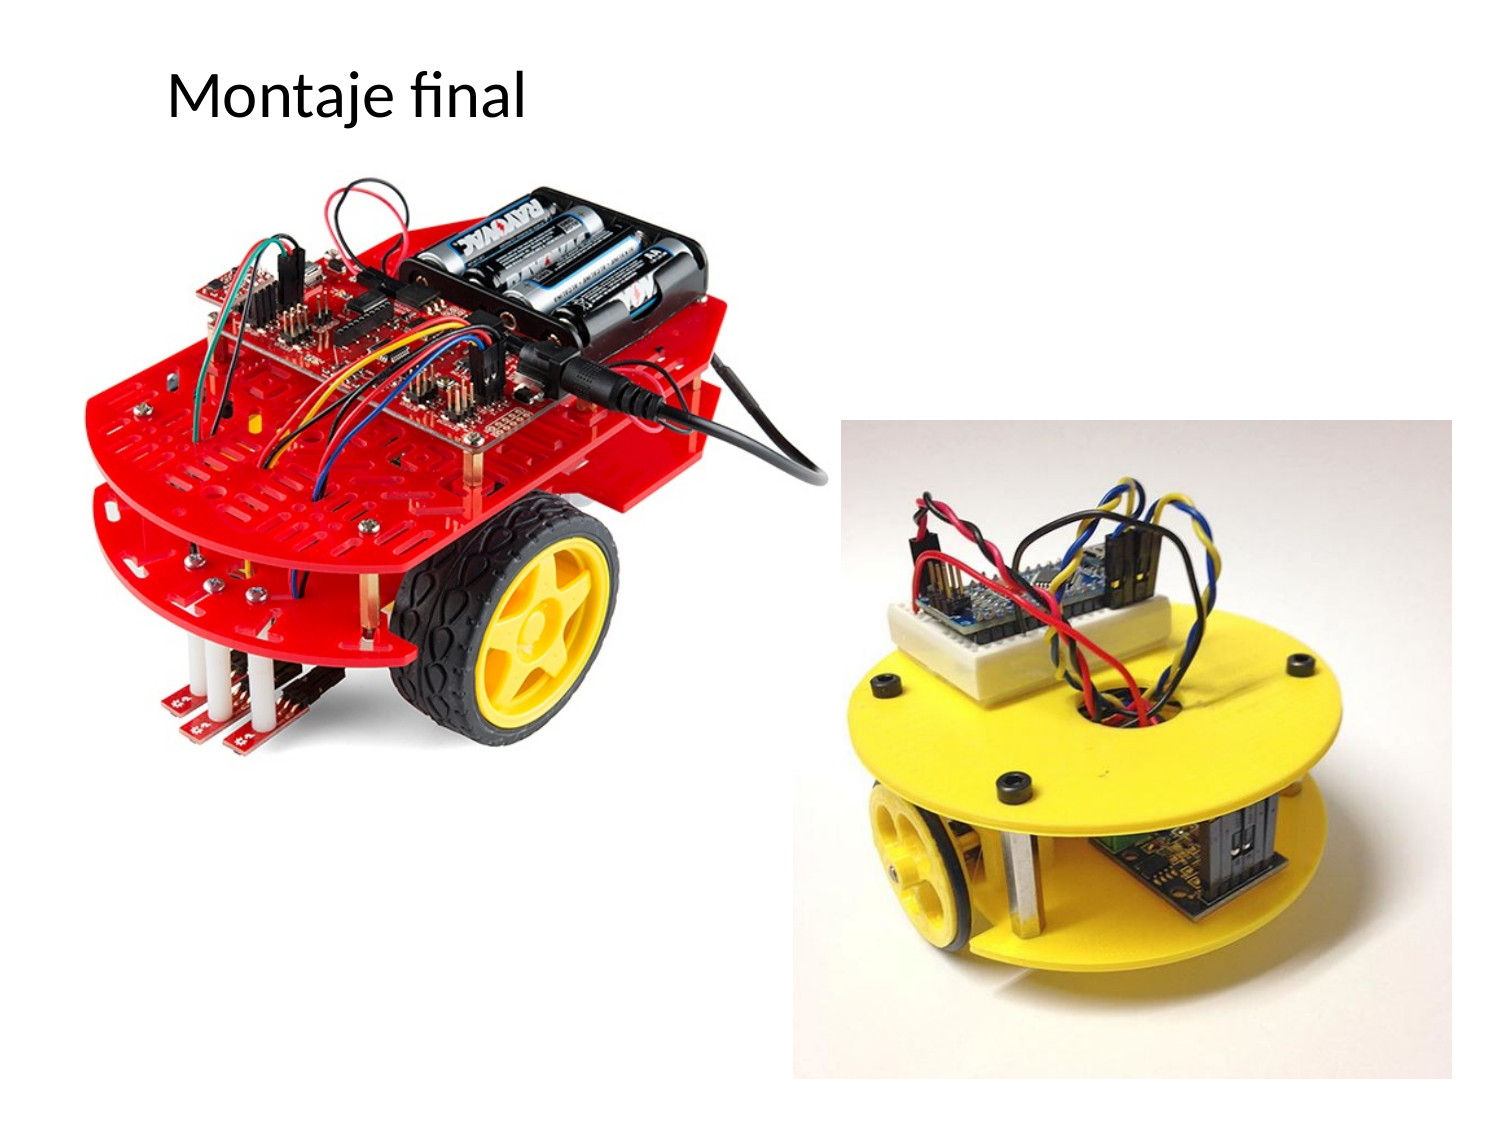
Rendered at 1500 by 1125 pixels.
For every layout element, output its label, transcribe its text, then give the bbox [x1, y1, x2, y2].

text_box Montaje final [41, 43, 653, 140]
picture [64, 170, 1452, 1079]
